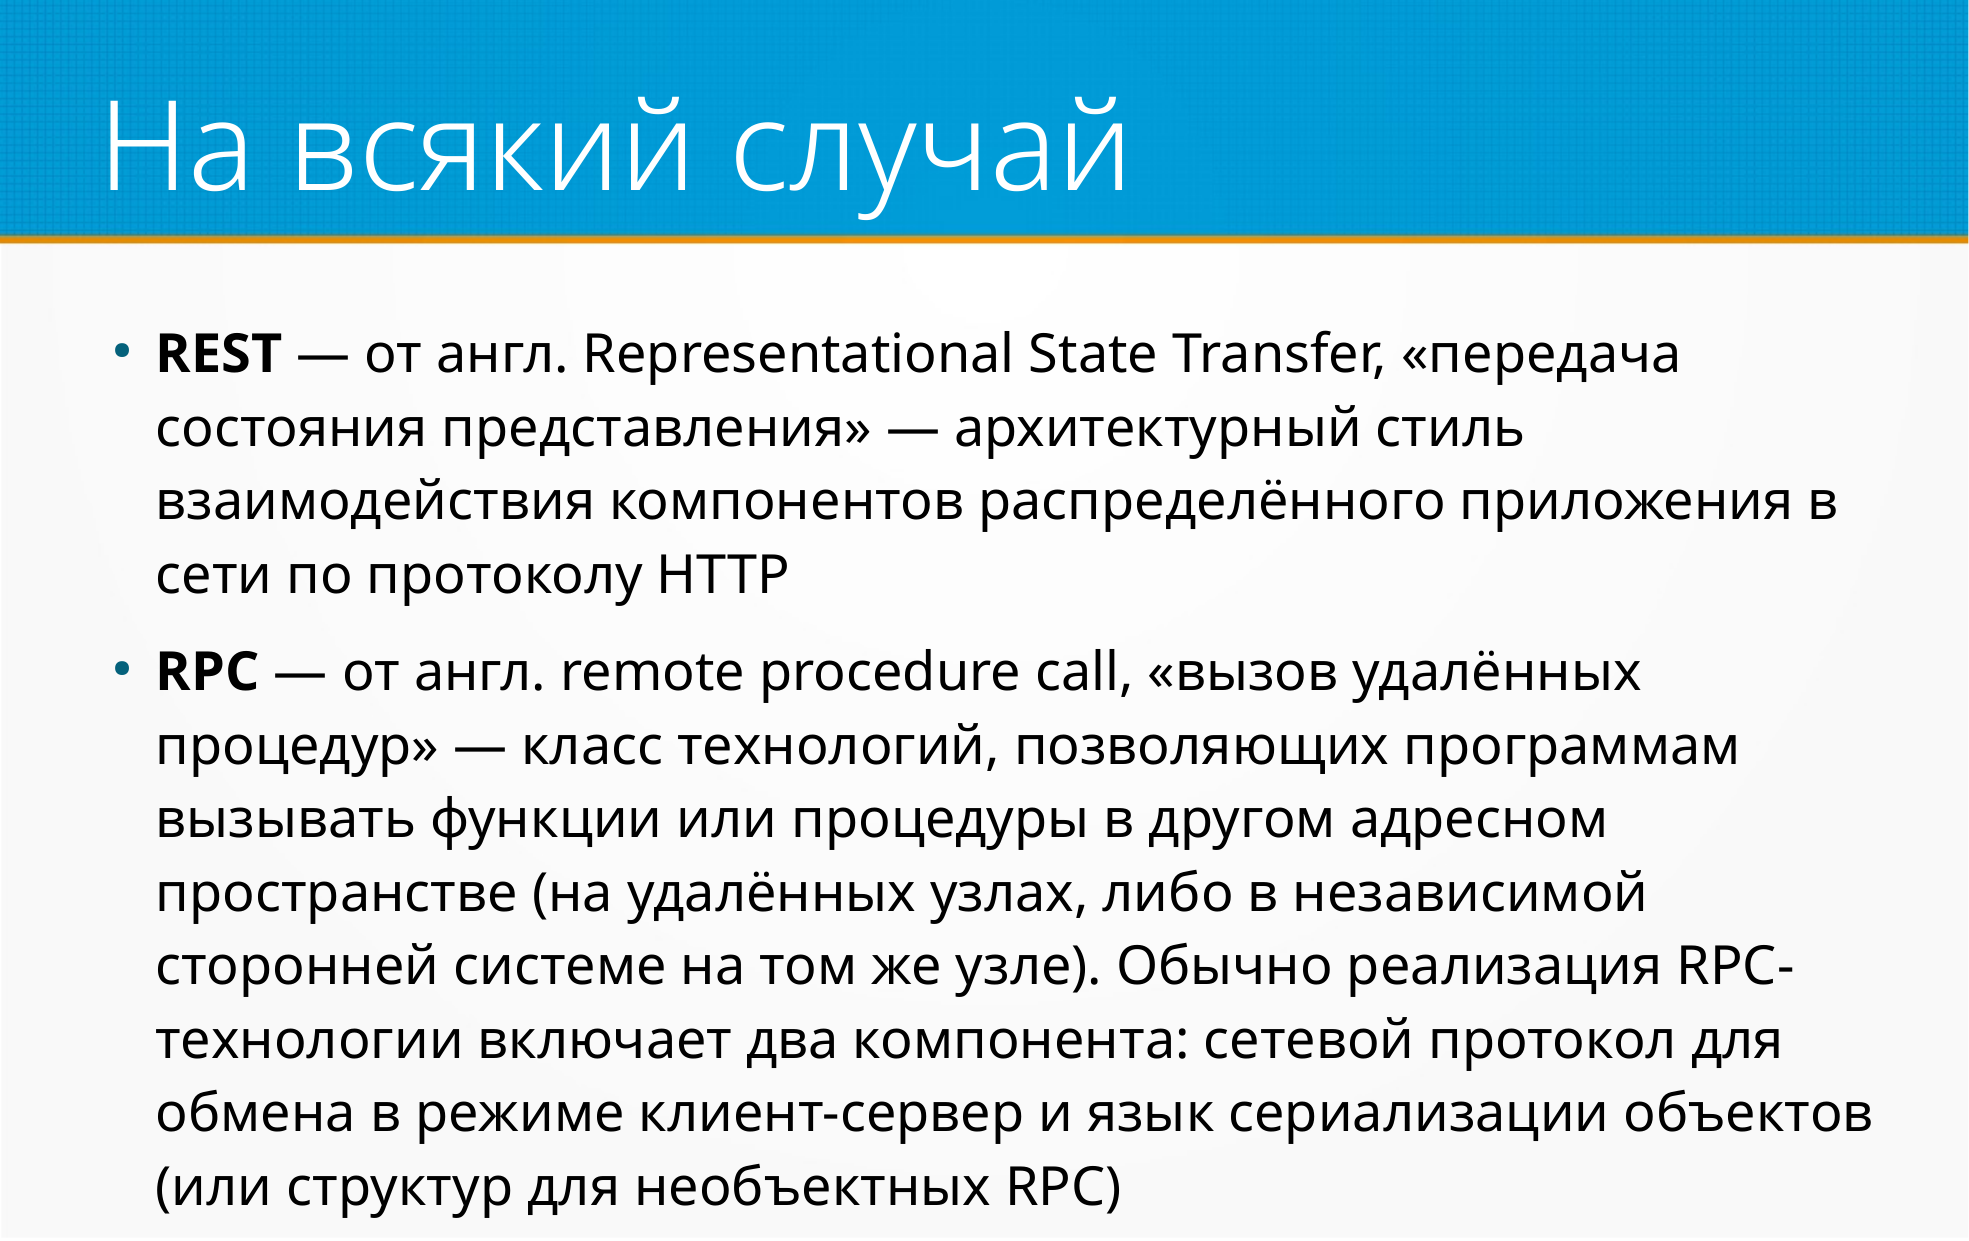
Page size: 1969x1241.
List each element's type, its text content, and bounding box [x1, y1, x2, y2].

title На всякий случай [98, 19, 1870, 227]
picture [0, 233, 1969, 1241]
list REST — от англ. Representational State Transfer, «передача состояния представления» — архитектурный стиль взаимодействия компонентов распределённого приложения в сети по протоколу HTTP RPC — от англ. remote procedure call, «вызов удалённых процедур» — класс технологий, позволяющих программам вызывать функции или процедуры в другом адресном пространстве (на удалённых узлах, либо в независимой сторонней системе на том же узле). Обычно реализация RPC-технологии включает два компонента: сетевой протокол для обмена в режиме клиент-сервер и язык сериализации объектов (или структур для необъектных RPC) [98, 315, 1926, 1241]
